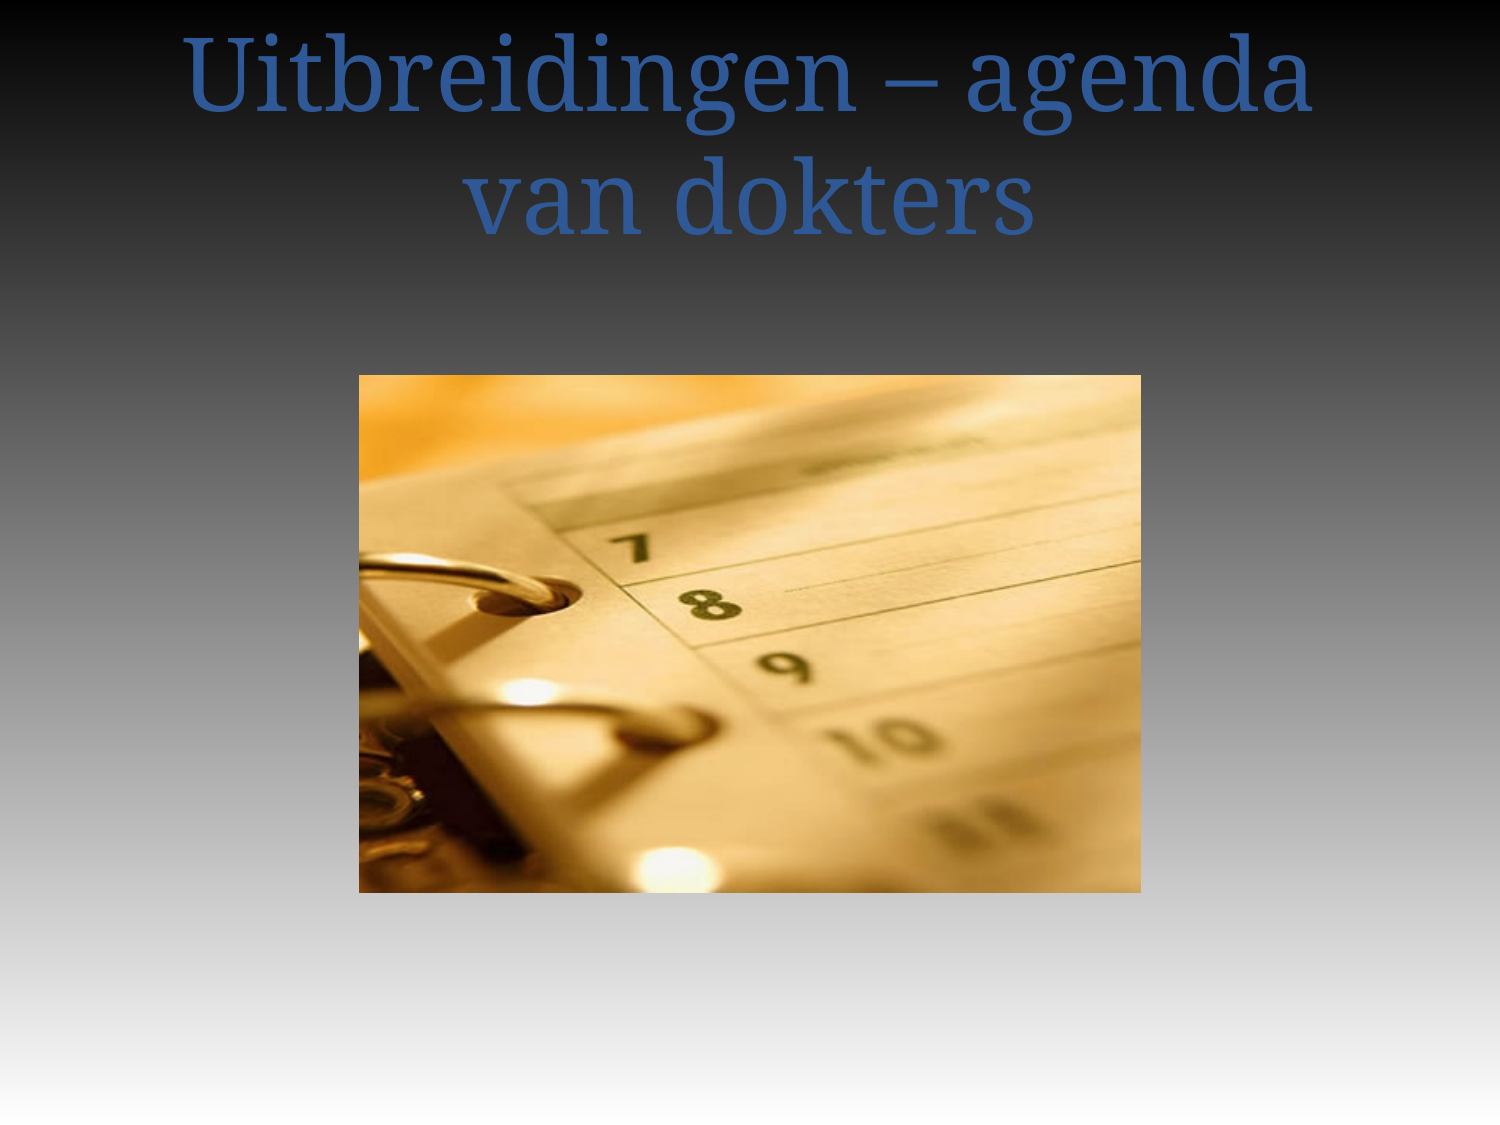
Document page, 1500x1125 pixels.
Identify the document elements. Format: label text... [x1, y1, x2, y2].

picture [359, 375, 1141, 893]
title Uitbreidingen – agenda van dokters [75, 0, 1425, 263]
